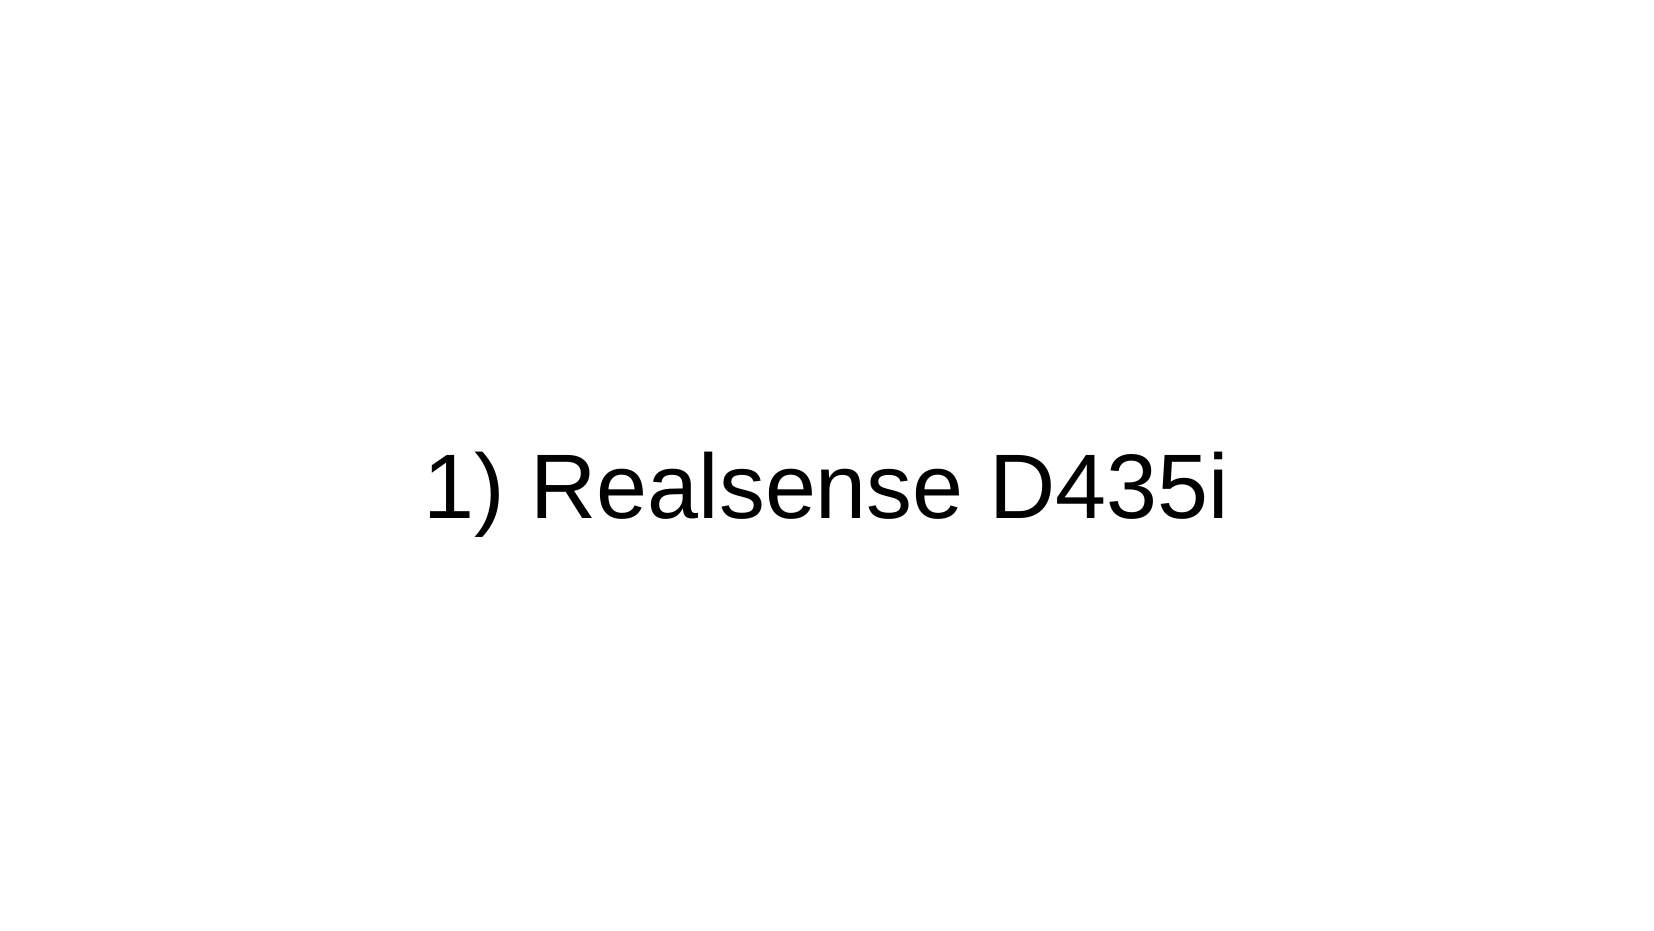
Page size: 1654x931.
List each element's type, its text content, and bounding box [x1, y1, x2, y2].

subtitle 1) Realsense D435i [82, 217, 1571, 758]
